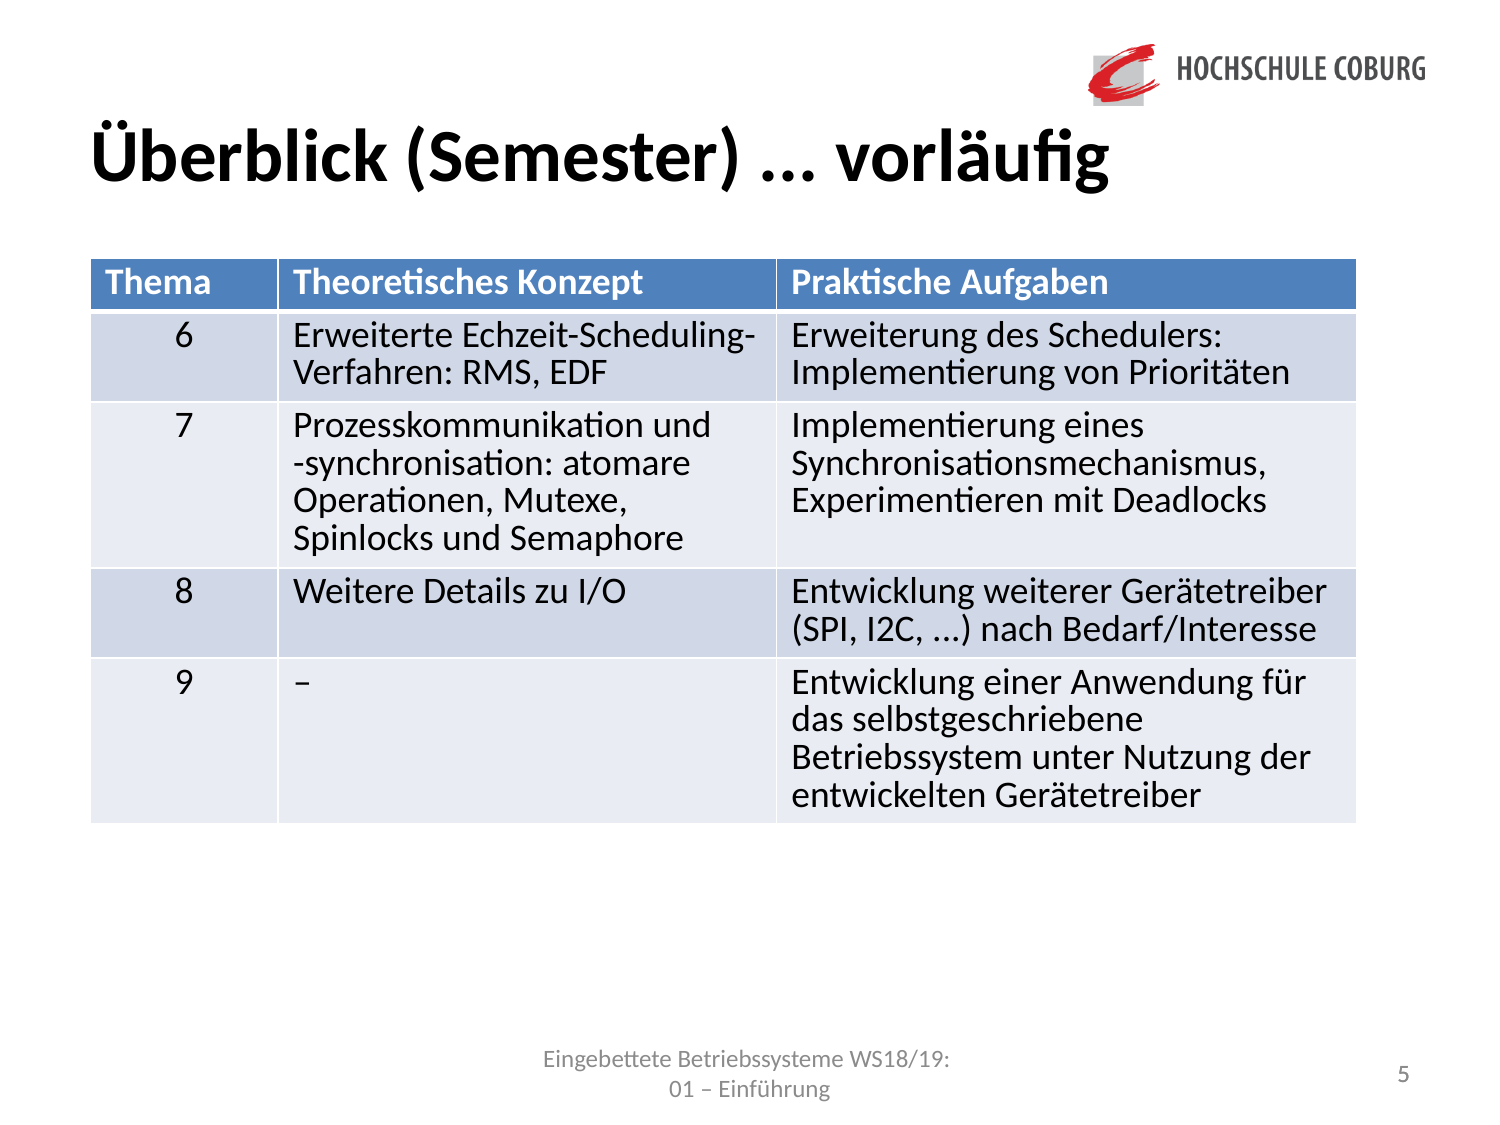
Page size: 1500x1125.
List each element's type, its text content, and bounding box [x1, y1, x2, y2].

table_header Praktische Aufgaben [777, 259, 1356, 309]
table_header Thema [91, 259, 277, 309]
table_cell 9 [91, 659, 277, 823]
table_cell Prozesskommunikation und -synchronisation: atomare Operationen, Mutexe, Spinlocks und Semaphore [279, 403, 776, 567]
slide_number <number> [1074, 1042, 1425, 1103]
table_cell Weitere Details zu I/O [279, 569, 776, 657]
table_cell Implementierung eines Synchronisationsmechanismus, Experimentieren mit Deadlocks [777, 403, 1356, 567]
table_cell Entwicklung einer Anwendung für das selbstgeschriebene Betriebssystem unter Nutzung der entwickelten Gerätetreiber [777, 659, 1356, 823]
table_cell 6 [91, 314, 277, 401]
picture [1088, 44, 1425, 106]
table_cell Erweiterung des Schedulers: Implementierung von Prioritäten [777, 314, 1356, 401]
title Überblick (Semester) ... vorläufig [75, 45, 1425, 259]
table_cell 8 [91, 569, 277, 657]
table_cell Erweiterte Echzeit-Scheduling-Verfahren: RMS, EDF [279, 314, 776, 401]
table_cell 7 [91, 403, 277, 567]
table_cell Entwicklung weiterer Gerätetreiber (SPI, I2C, ...) nach Bedarf/Interesse [777, 569, 1356, 657]
table_header Theoretisches Konzept [279, 259, 776, 309]
table_cell – [279, 659, 776, 823]
